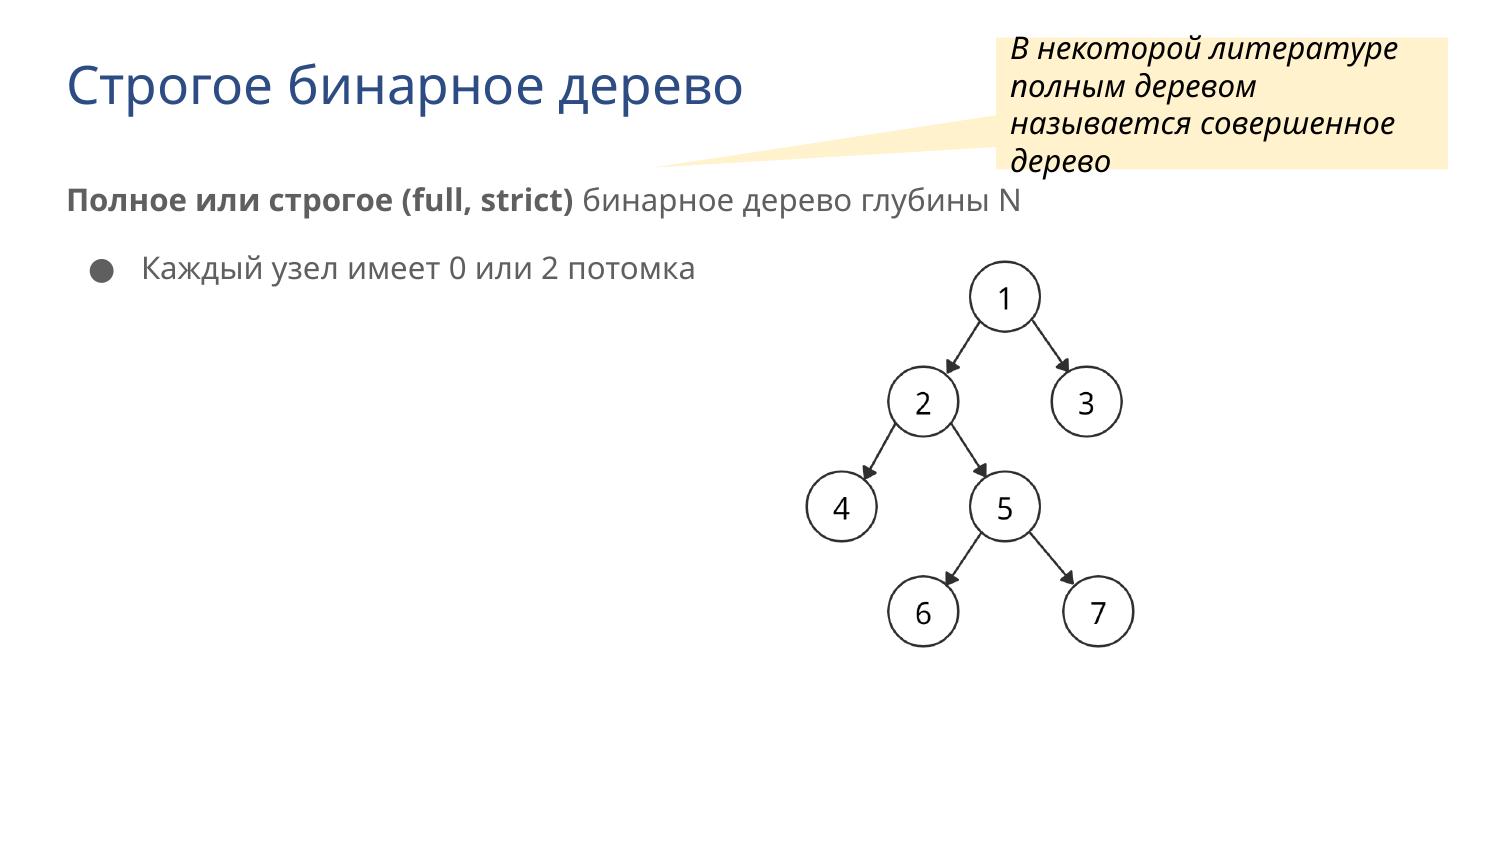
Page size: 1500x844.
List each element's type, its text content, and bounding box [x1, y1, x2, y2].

text_box В некоторой литературе полным деревом называется совершенное дерево [634, 36, 1449, 171]
title Строгое бинарное дерево [51, 36, 995, 131]
picture [783, 238, 1157, 670]
list Полное или строгое (full, strict) бинарное дерево глубины N Каждый узел имеет 0 или 2 потомка [51, 159, 1449, 815]
